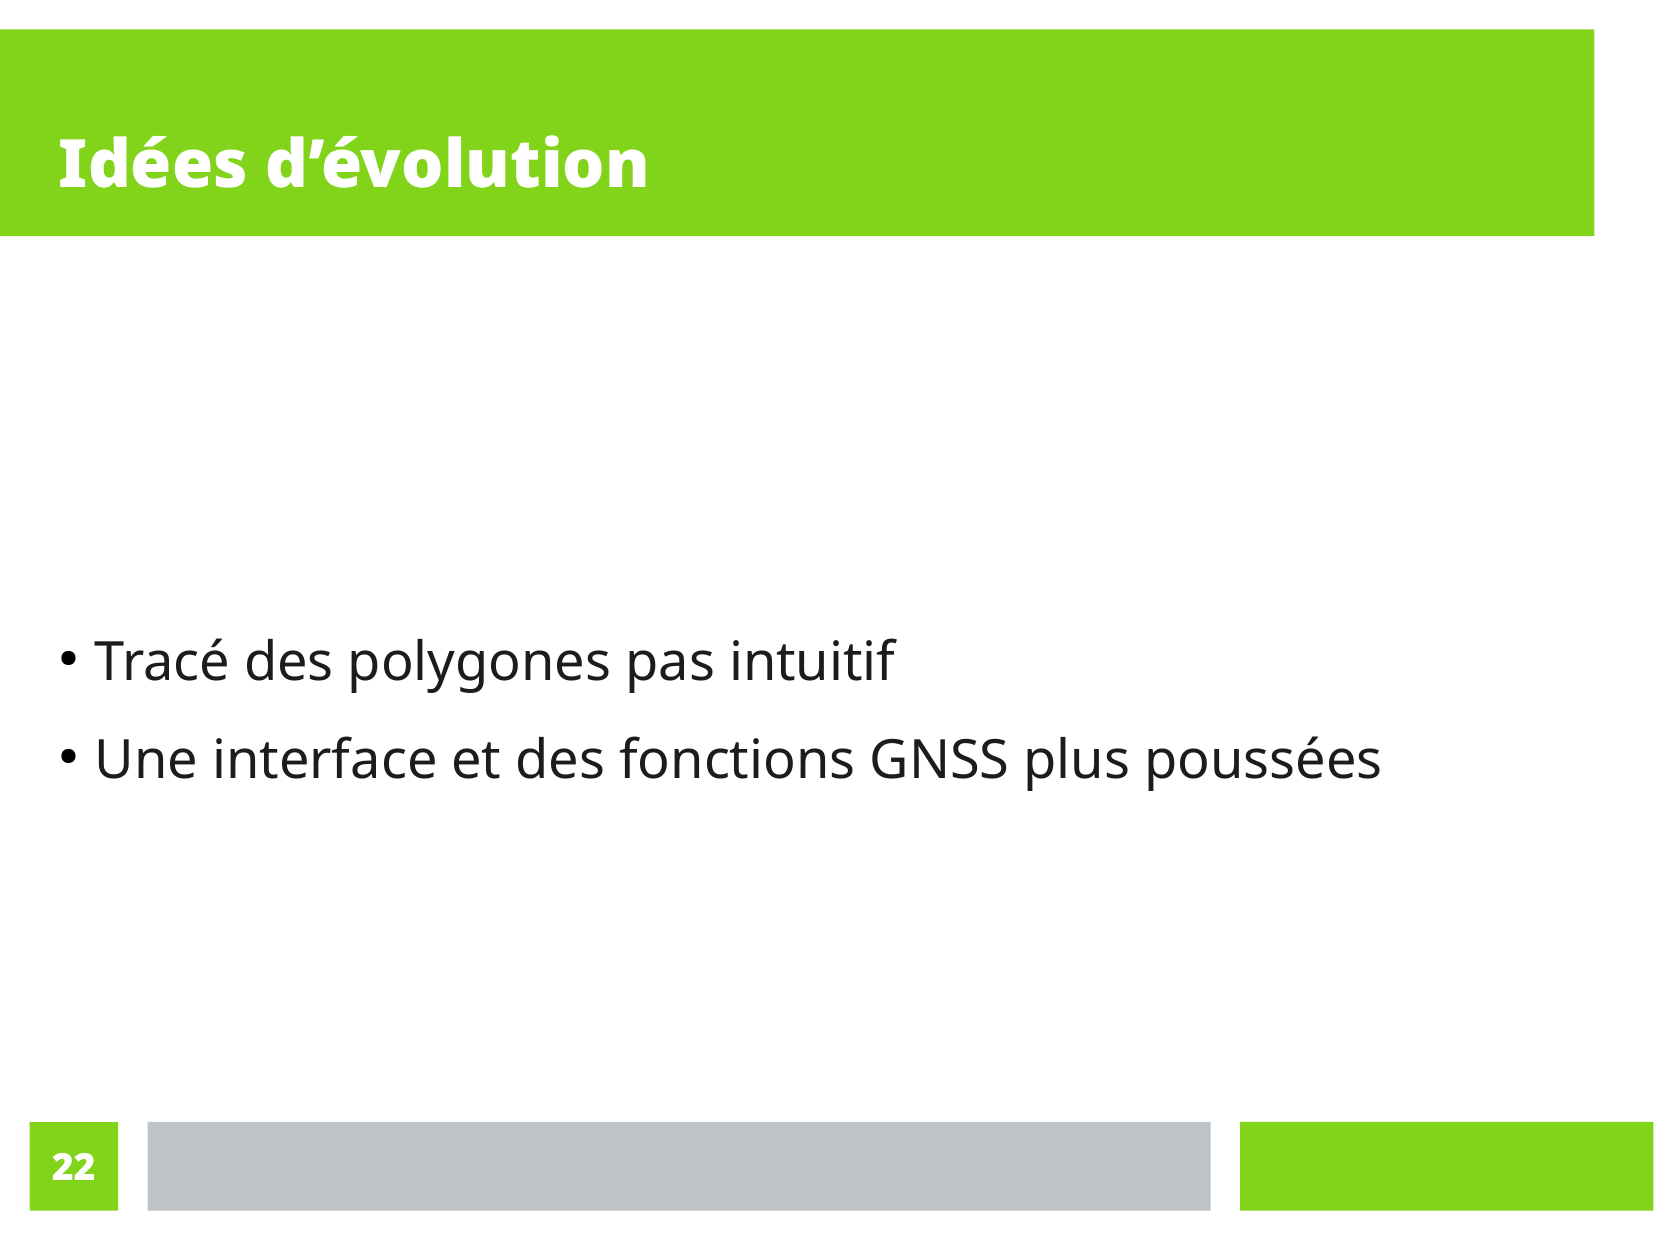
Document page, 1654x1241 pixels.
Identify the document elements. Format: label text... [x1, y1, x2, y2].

title Idées d’évolution [59, 59, 1595, 207]
list Tracé des polygones pas intuitif Une interface et des fonctions GNSS plus poussées [59, 324, 1565, 1093]
